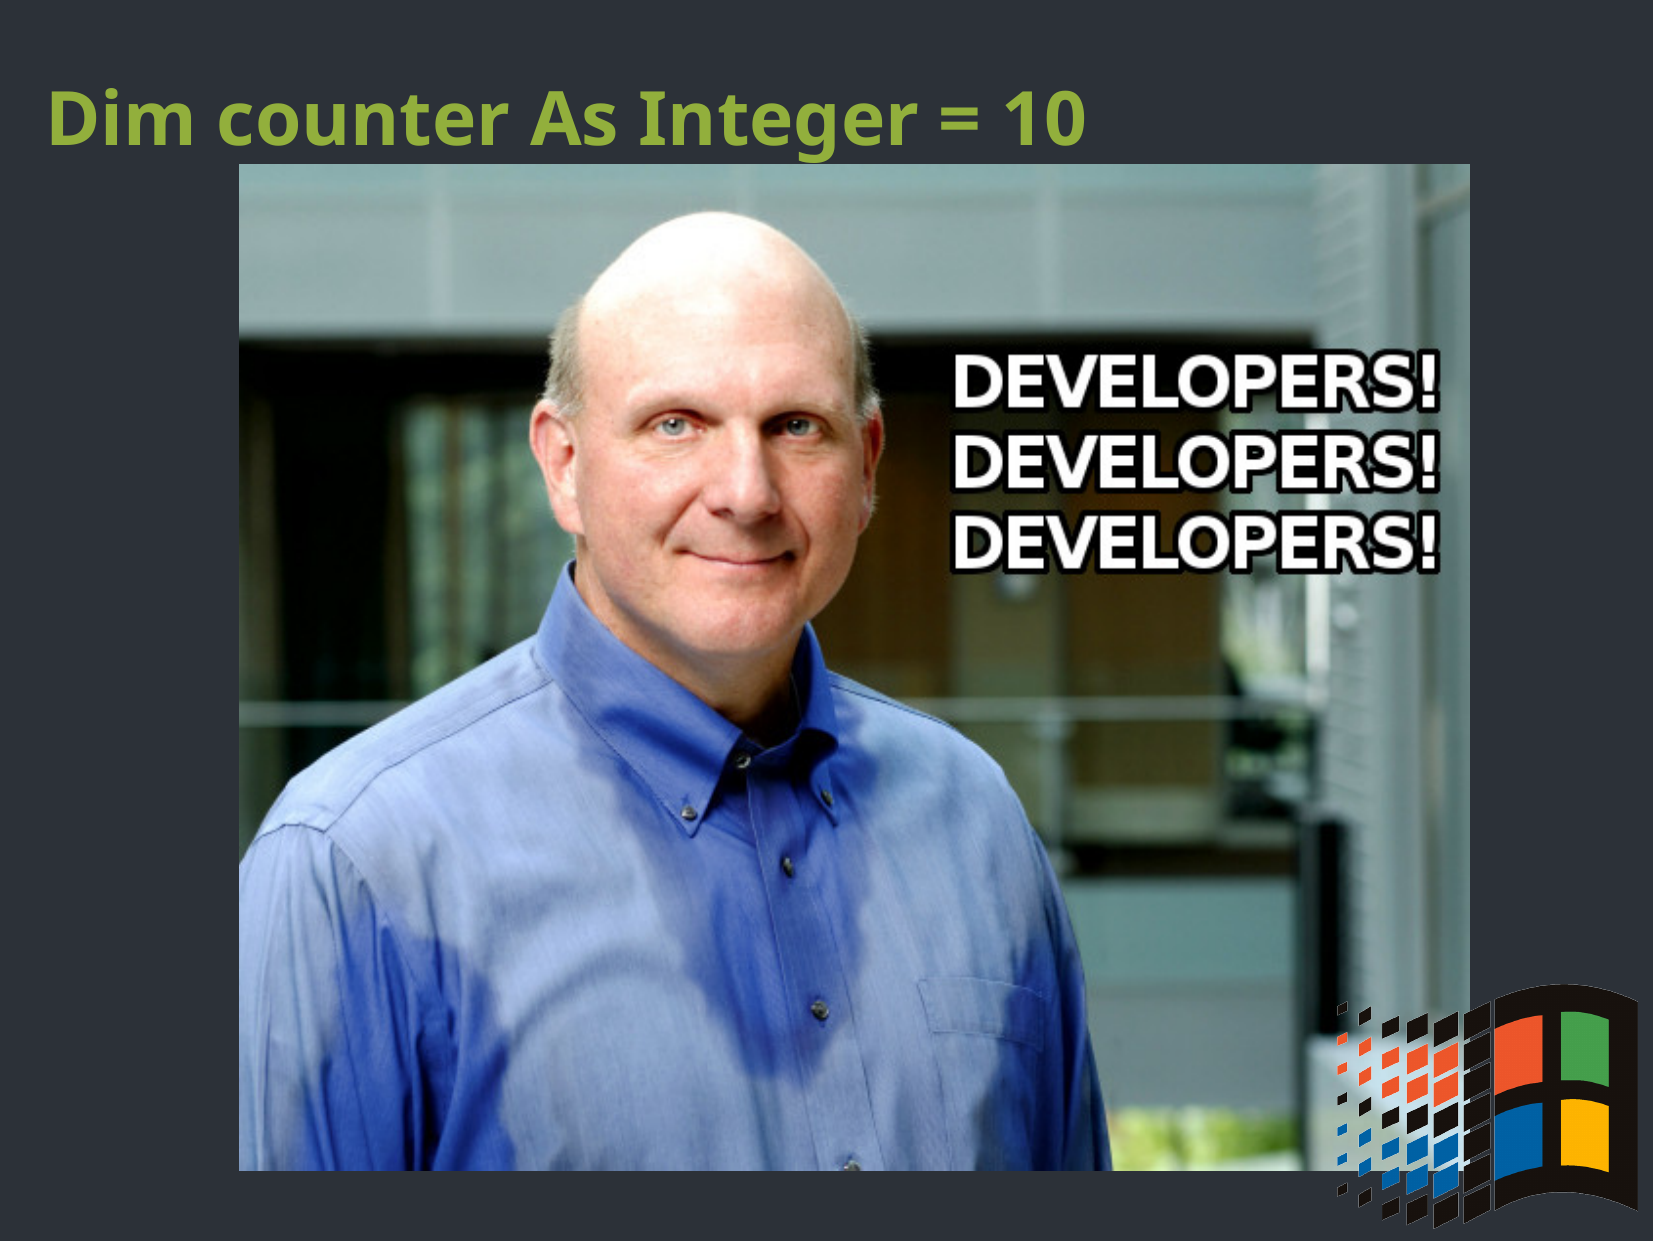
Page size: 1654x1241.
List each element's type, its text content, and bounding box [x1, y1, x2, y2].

picture [239, 164, 1638, 1229]
title Dim counter As Integer = 10 [44, 12, 1440, 220]
